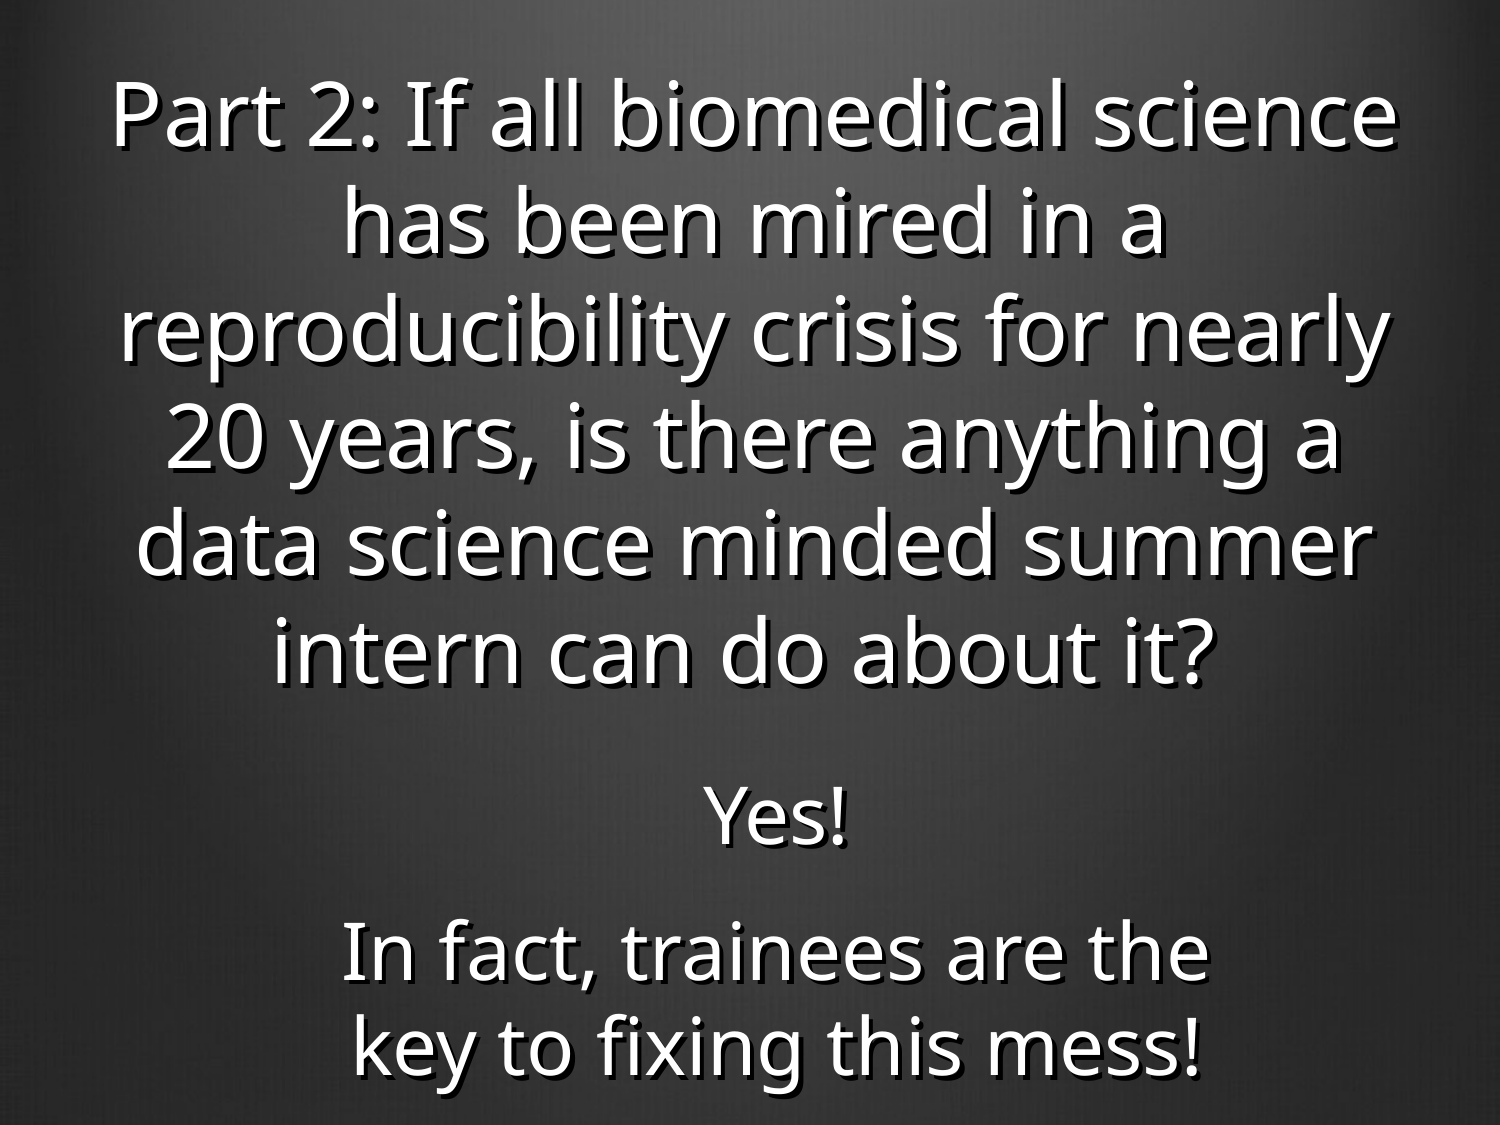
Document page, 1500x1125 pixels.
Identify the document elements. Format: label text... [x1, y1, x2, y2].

title Part 2: If all biomedical science has been mired in a reproducibility crisis for nearly 20 years, is there anything a data science minded summer intern can do about it? [54, 19, 1455, 739]
list Yes! In fact, trainees are the key to fixing this mess! [326, 756, 1227, 1125]
